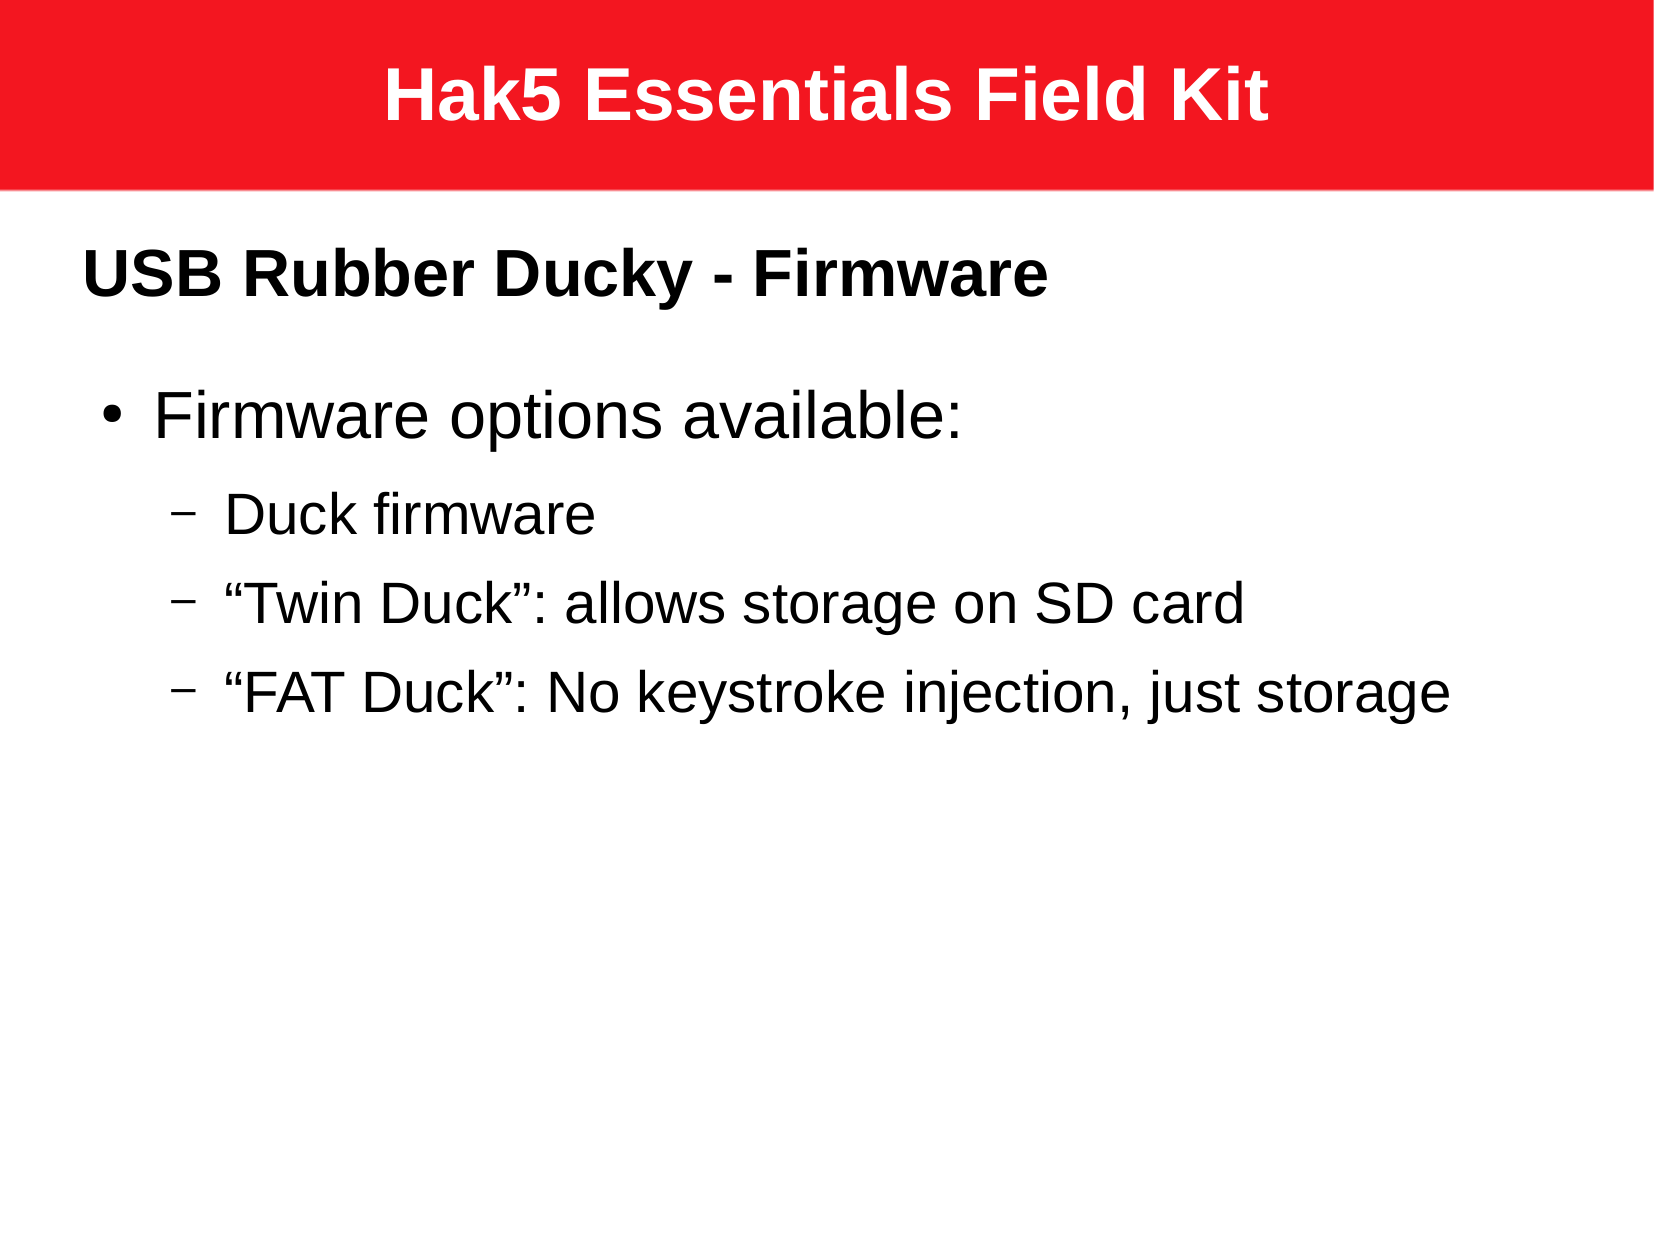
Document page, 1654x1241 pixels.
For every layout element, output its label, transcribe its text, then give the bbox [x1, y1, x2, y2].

picture [0, 0, 1654, 1241]
list Firmware options available: Duck firmware “Twin Duck”: allows storage on SD card “FAT Duck”: No keystroke injection, just storage [82, 377, 1571, 1205]
title Hak5 Essentials Field Kit [82, 0, 1571, 189]
list USB Rubber Ducky - Firmware [11, 236, 1430, 343]
